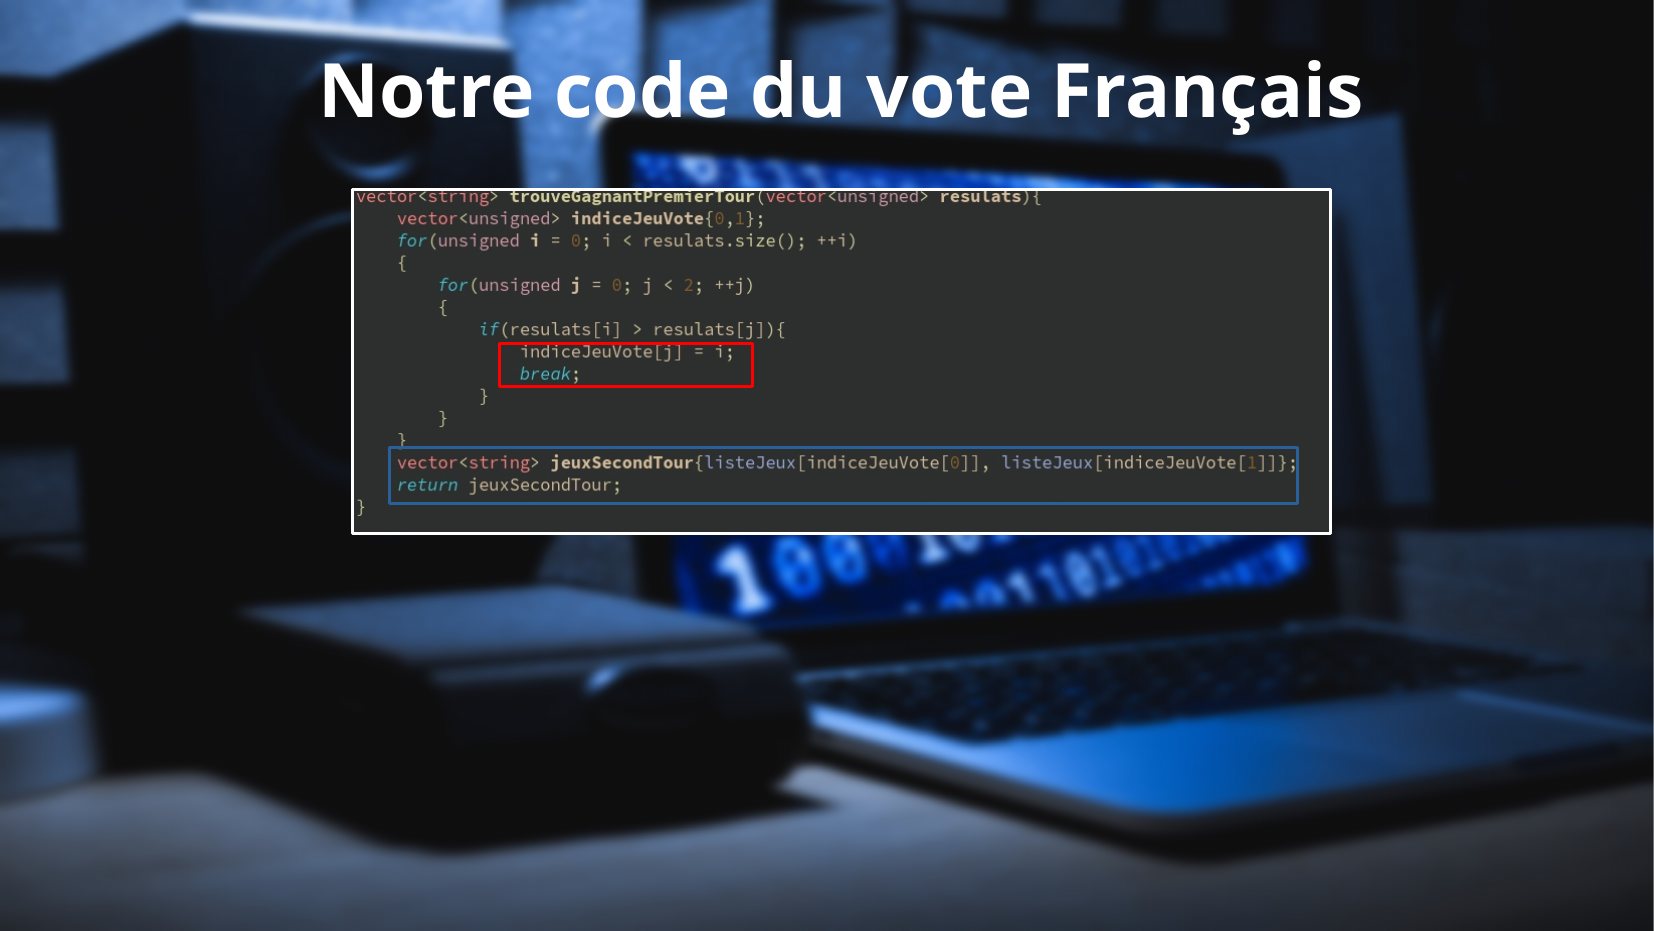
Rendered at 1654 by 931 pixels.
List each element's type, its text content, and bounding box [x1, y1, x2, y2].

picture [0, 0, 1654, 931]
title Notre code du vote Français [236, 0, 1447, 180]
